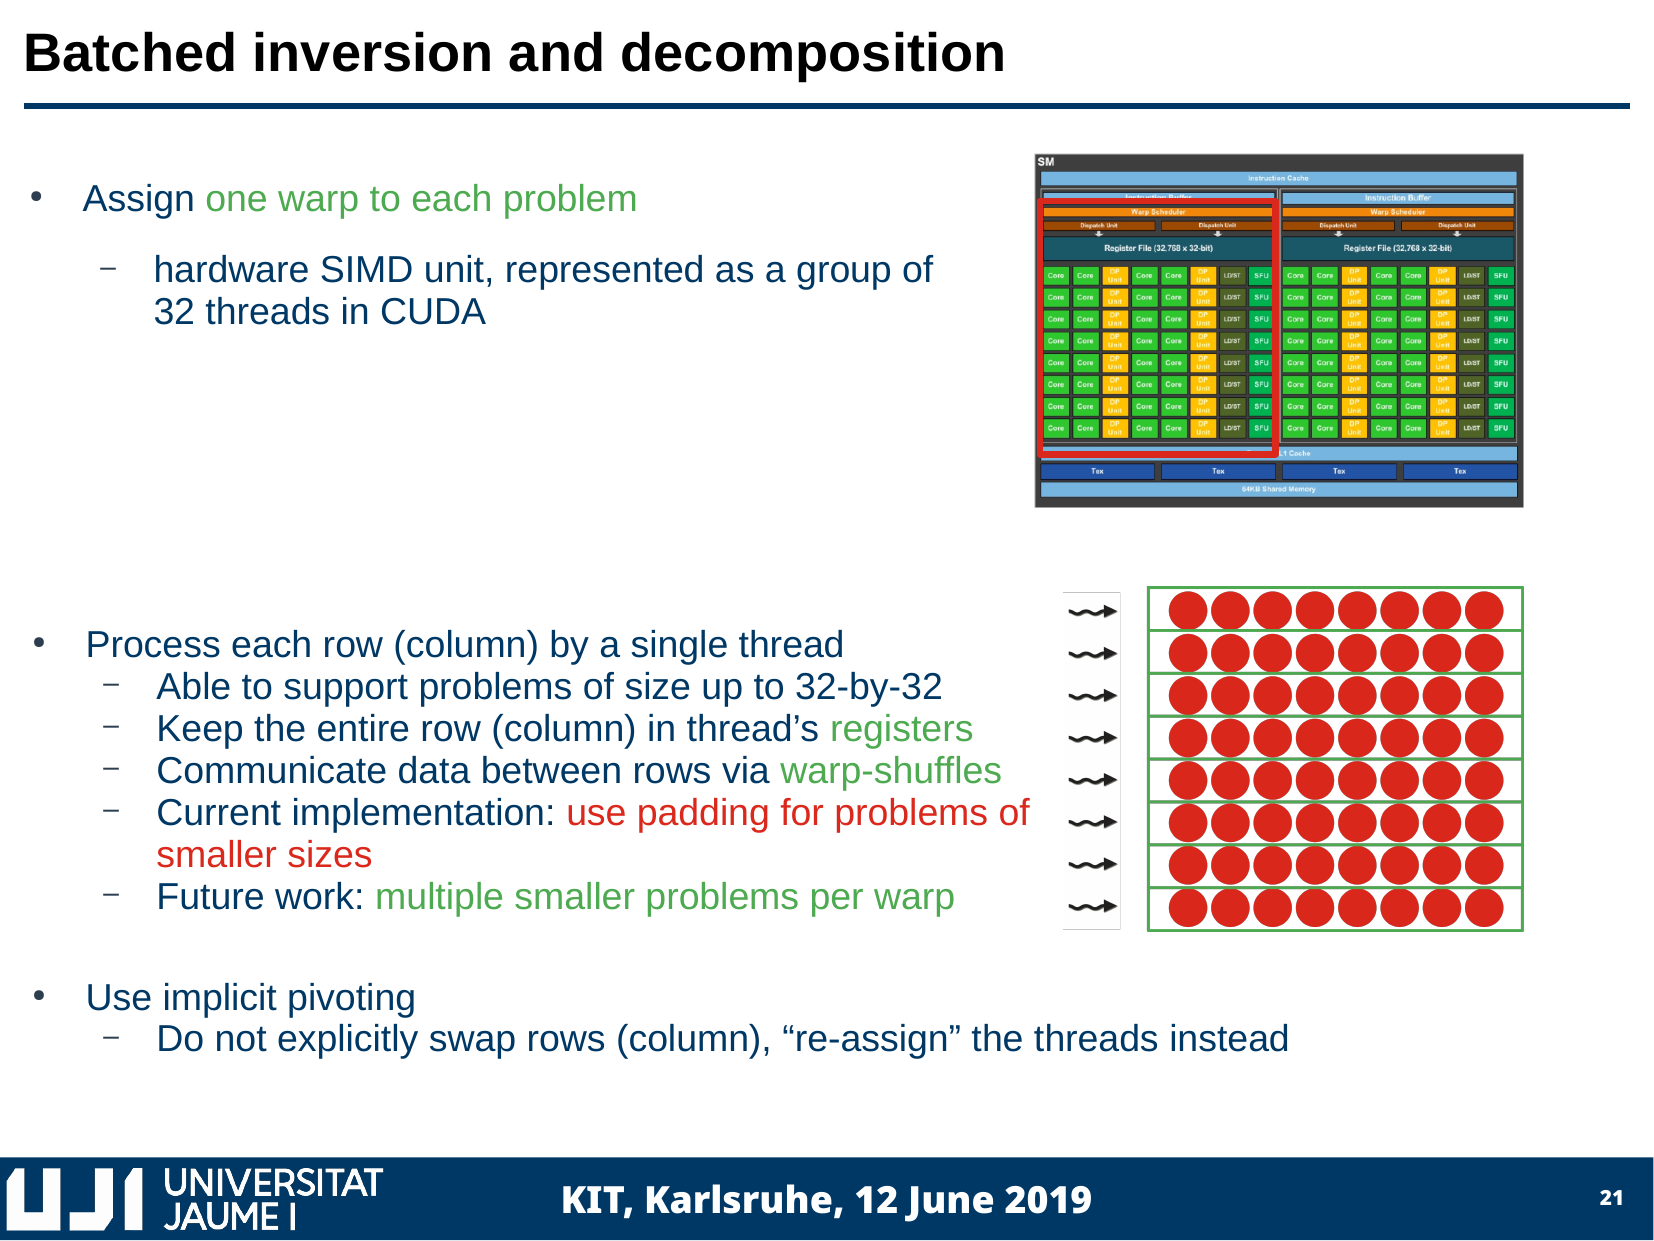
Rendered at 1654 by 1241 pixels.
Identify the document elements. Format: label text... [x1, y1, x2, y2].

text_box Process each row (column) by a single thread Able to support problems of size up to 32-by-32 Keep the entire row (column) in thread’s registers Communicate data between rows via warp-shuffles Current implementation: use padding for problems of smaller sizes Future work: multiple smaller problems per warp [0, 615, 1063, 925]
picture [1063, 586, 1524, 932]
picture [0, 1158, 390, 1241]
text_box Use implicit pivoting Do not explicitly swap rows (column), “re-assign” the threads instead [0, 968, 1501, 1111]
title Batched inversion and decomposition [23, 0, 1630, 107]
list Assign one warp to each problem hardware SIMD unit, represented as a group of 32 threads in CUDA [11, 177, 945, 567]
picture [1034, 153, 1524, 508]
